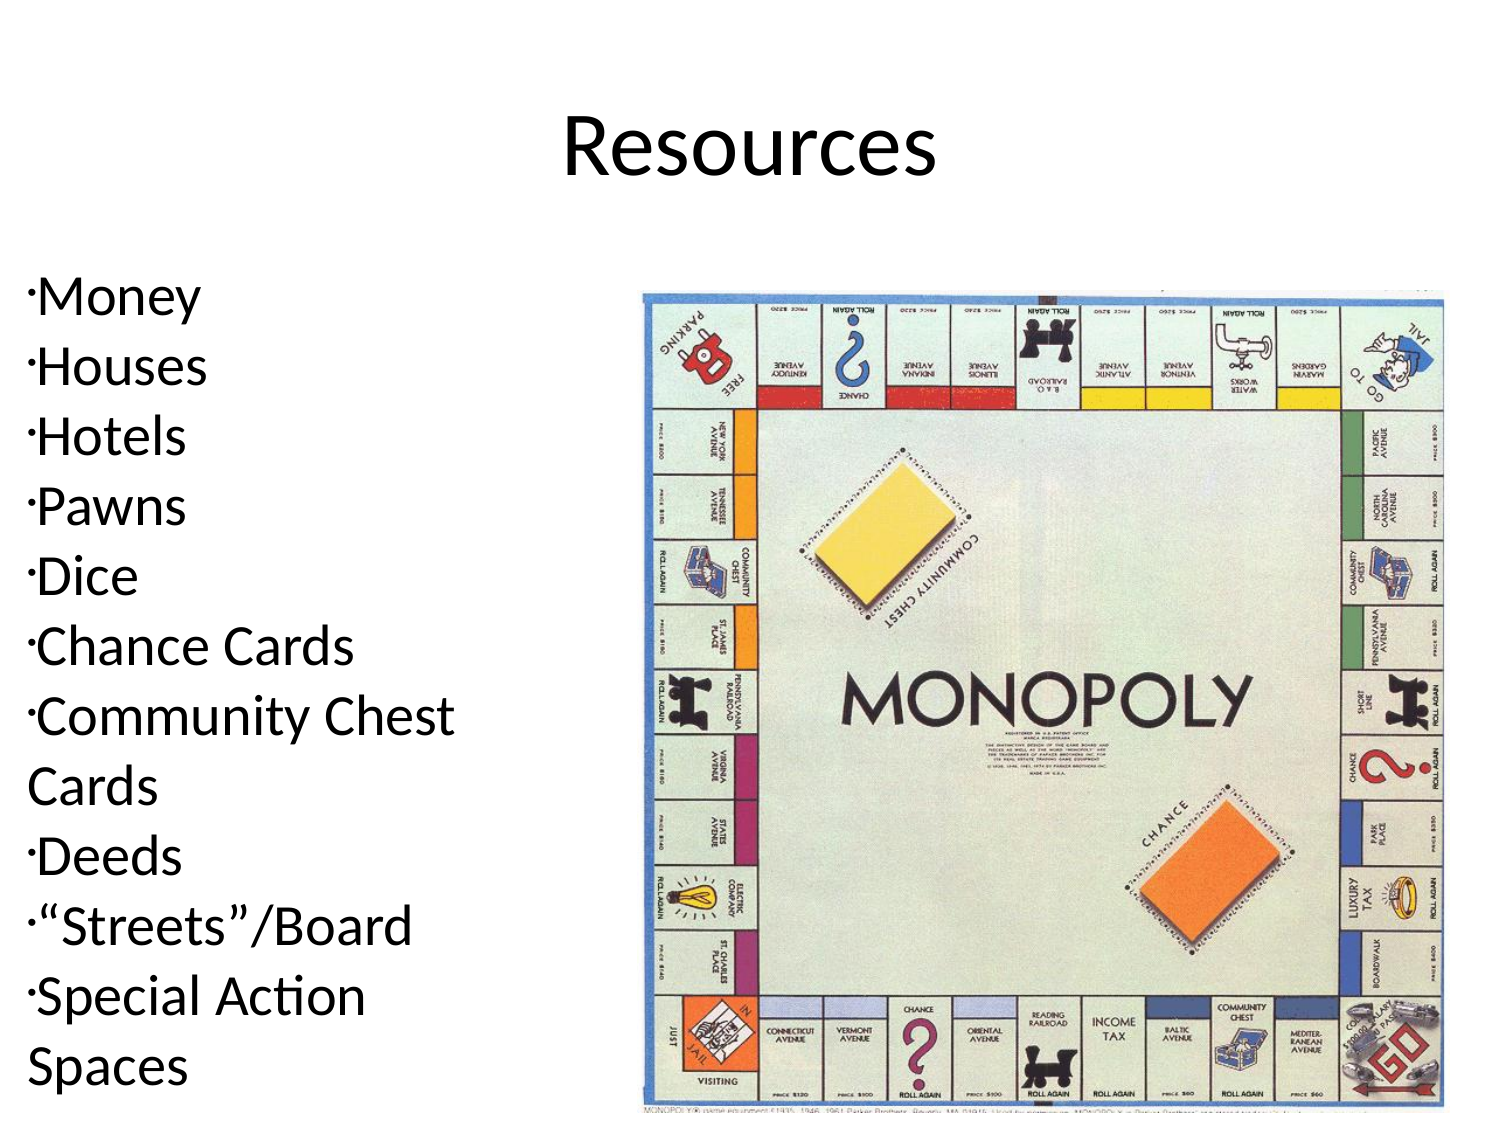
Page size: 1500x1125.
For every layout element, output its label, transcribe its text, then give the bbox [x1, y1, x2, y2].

title Resources [75, 45, 1425, 233]
picture [637, 290, 1450, 1113]
text_box Money Houses Hotels Pawns Dice Chance Cards Community Chest Cards Deeds “Streets”/Board Special Action Spaces [12, 249, 475, 1125]
